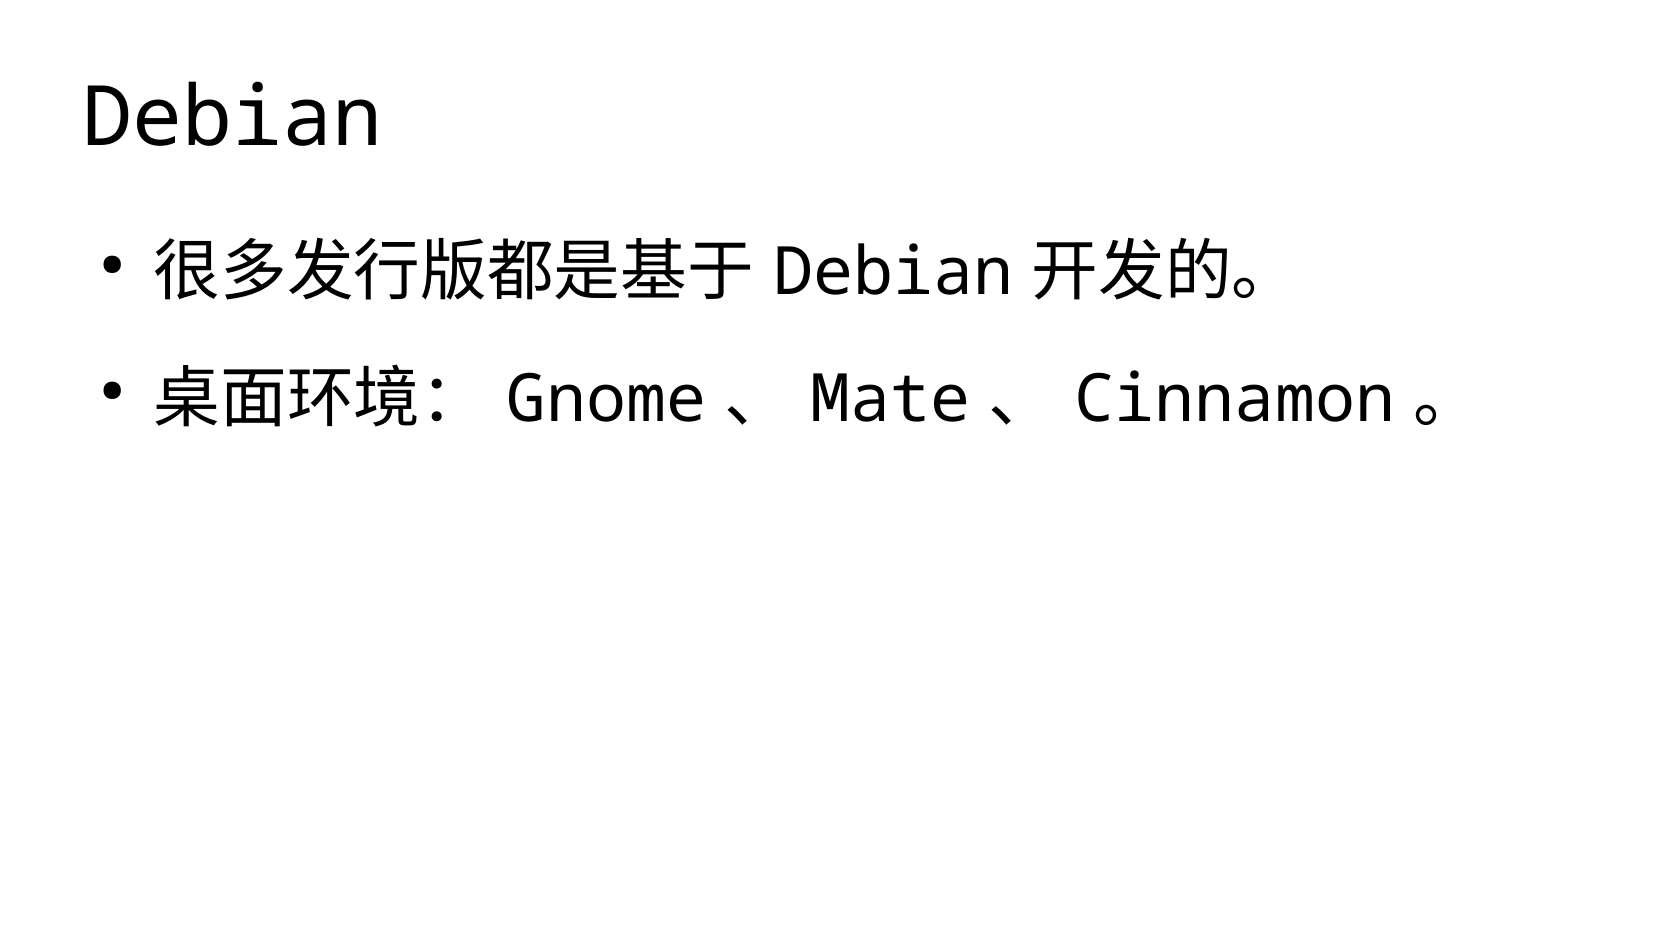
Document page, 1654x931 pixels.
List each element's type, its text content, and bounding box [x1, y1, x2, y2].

list 很多发行版都是基于Debian开发的。 桌面环境：Gnome、Mate、Cinnamon。 [82, 217, 1571, 758]
title Debian [82, 37, 1571, 189]
